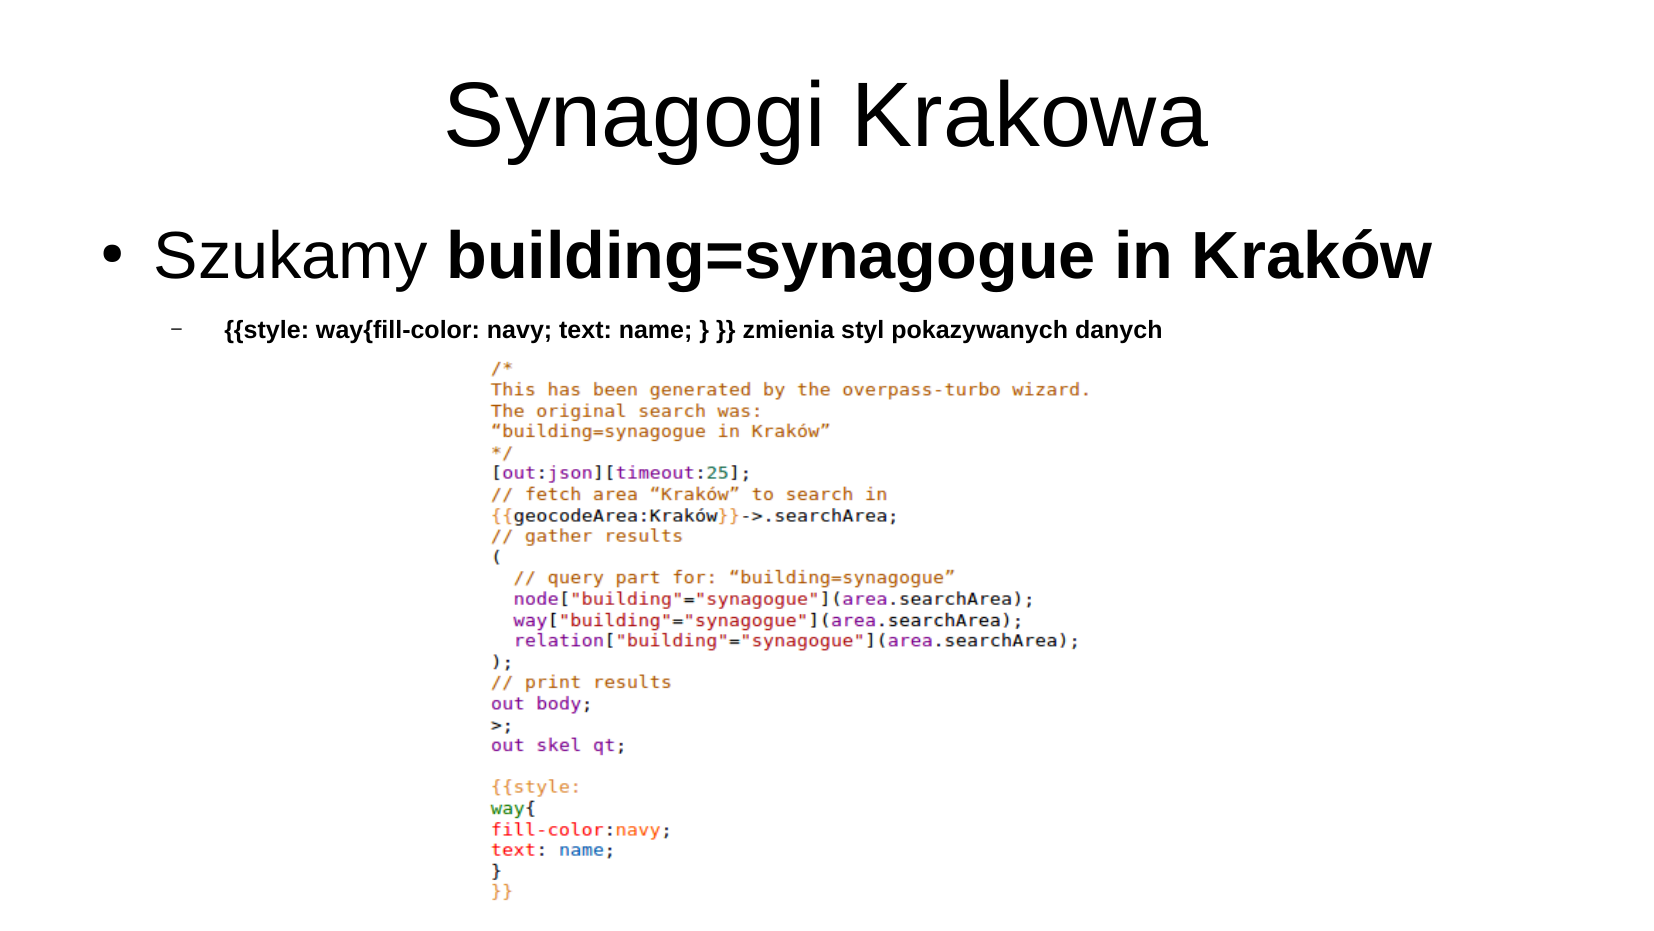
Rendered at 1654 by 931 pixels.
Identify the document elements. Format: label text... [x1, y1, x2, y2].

picture [484, 354, 1099, 927]
title Synagogi Krakowa [82, 37, 1571, 193]
list Szukamy building=synagogue in Kraków {{style: way{fill-color: navy; text: name; } }} zmienia styl pokazywanych danych [82, 217, 1571, 757]
